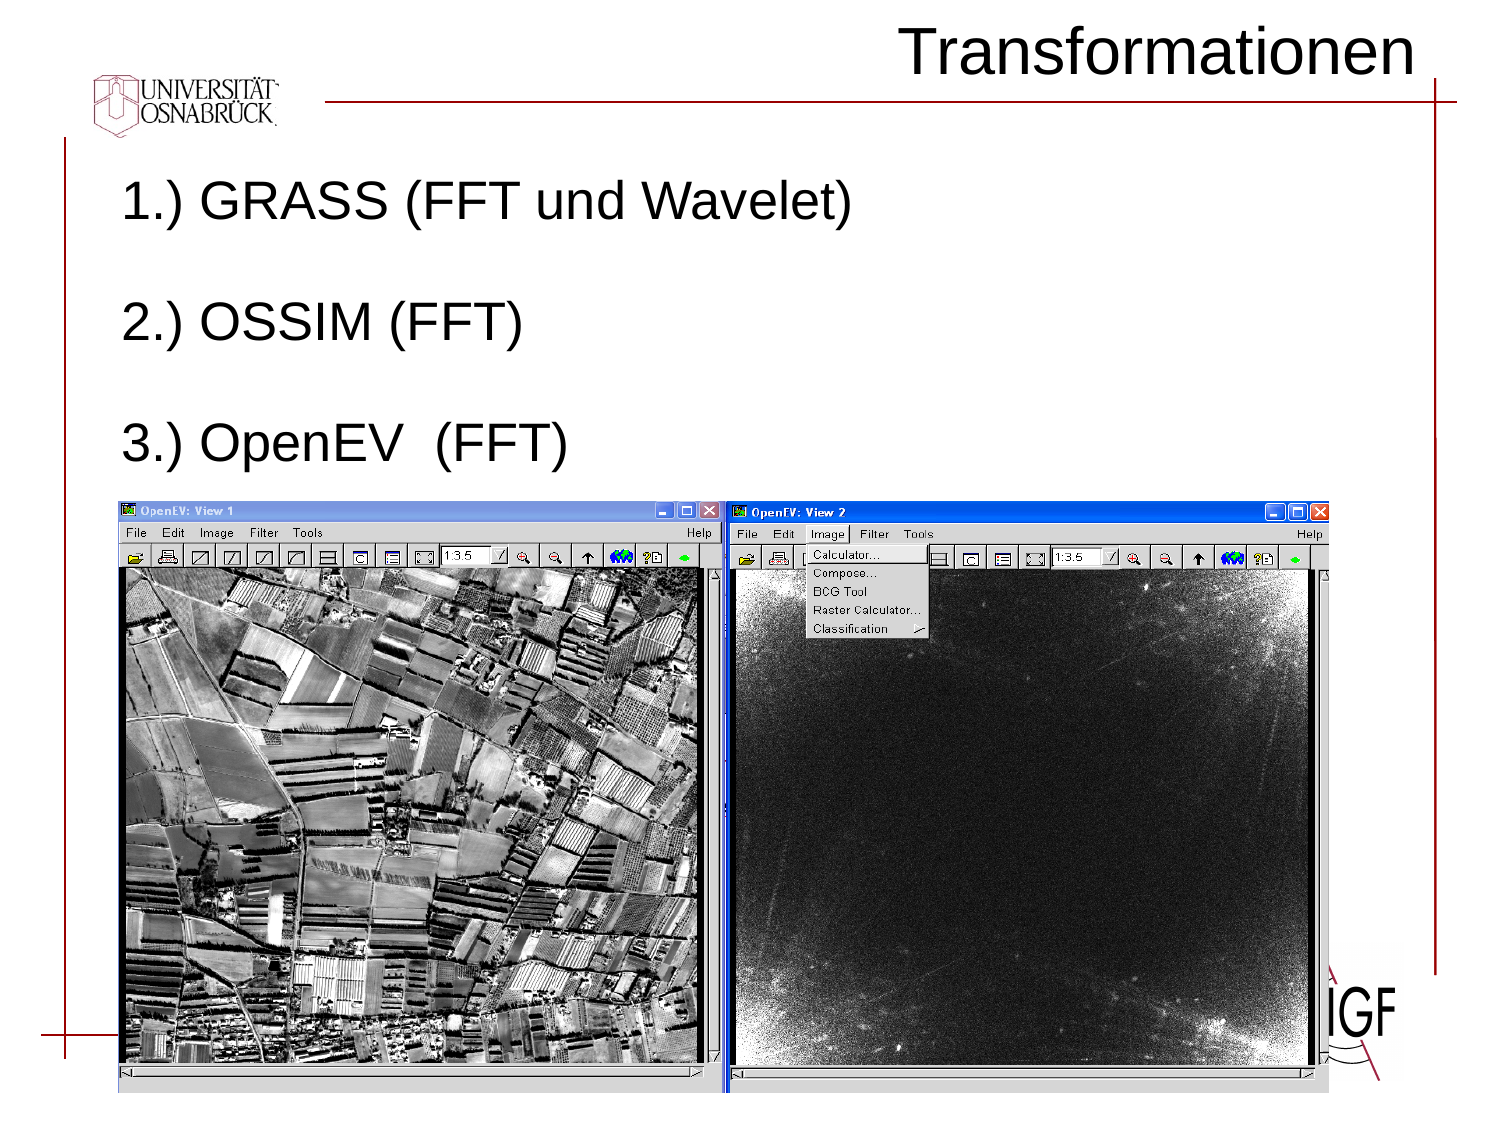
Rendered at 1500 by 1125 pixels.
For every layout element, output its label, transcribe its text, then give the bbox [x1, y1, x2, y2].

picture [93, 75, 279, 138]
title Transformationen [290, 13, 1418, 89]
picture [118, 501, 1404, 1093]
subtitle 1.) GRASS (FFT und Wavelet) 2.) OSSIM (FFT) 3.) OpenEV (FFT) [96, 170, 1447, 913]
